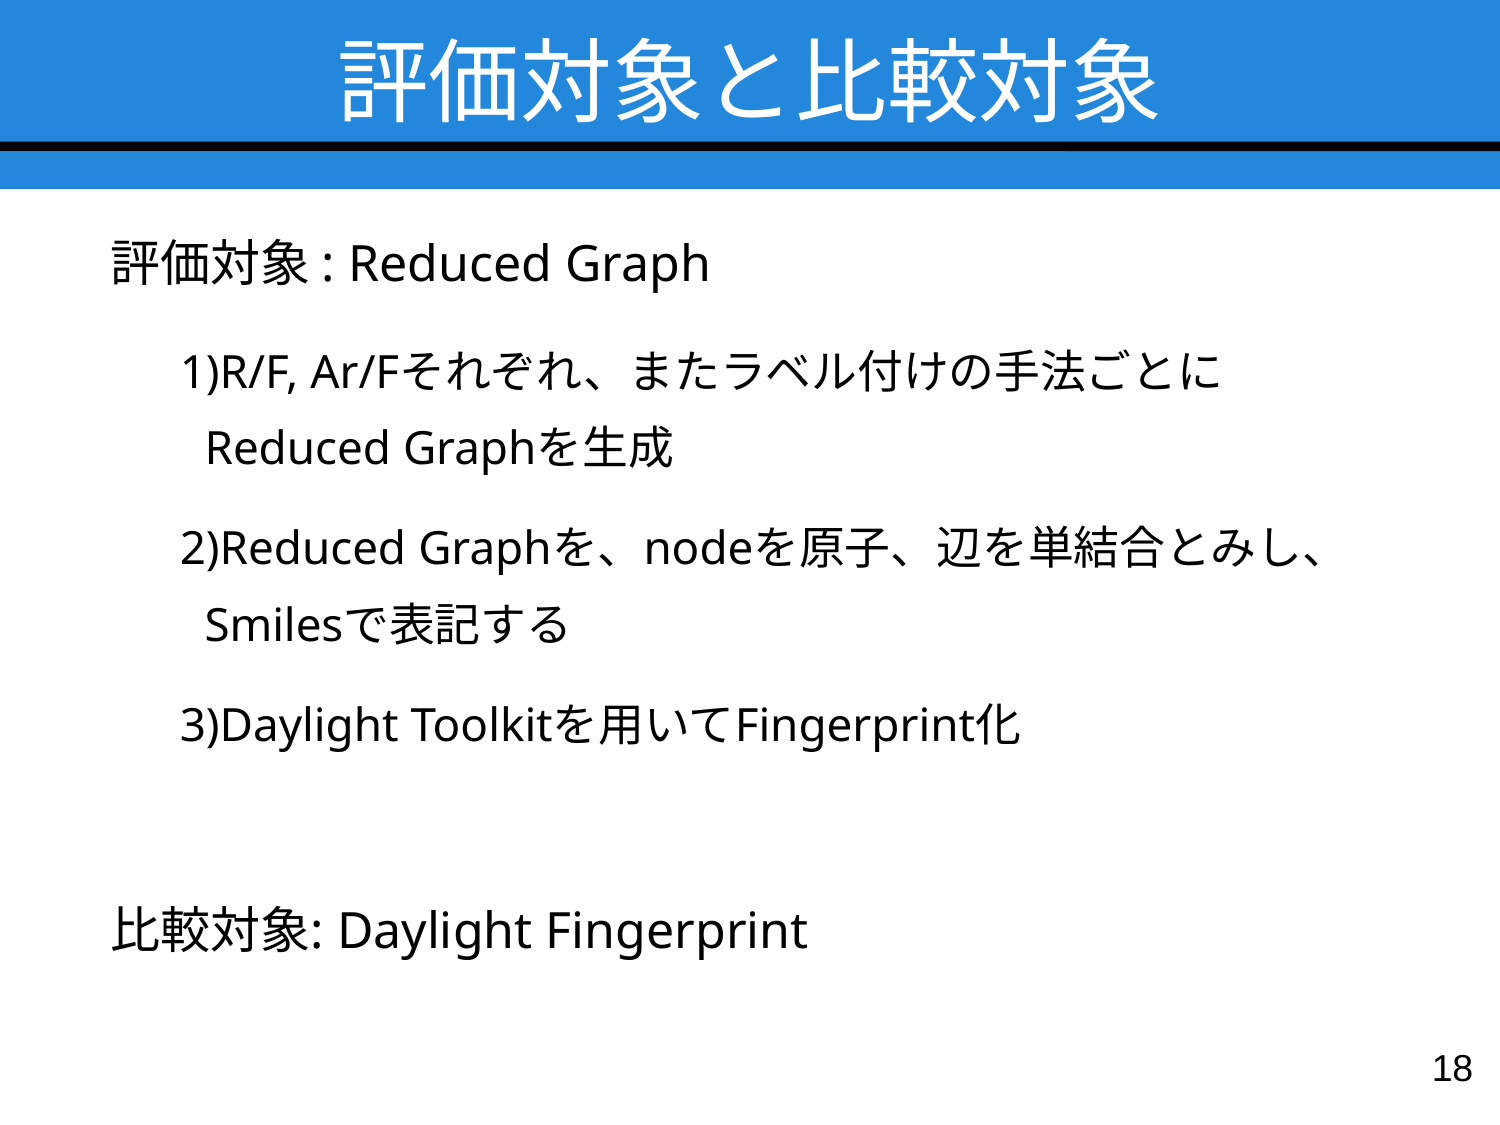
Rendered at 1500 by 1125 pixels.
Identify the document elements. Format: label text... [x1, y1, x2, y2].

title 評価対象と比較対象 [75, 29, 1425, 122]
list 評価対象 : Reduced Graph 1)R/F, Ar/Fそれぞれ、またラベル付けの手法ごとに Reduced Graphを生成 2)Reduced Graphを、nodeを原子、辺を単結合とみし、 Smilesで表記する 3)Daylight Toolkitを用いてFingerprint化 比較対象: Daylight Fingerprint [75, 212, 1425, 1075]
